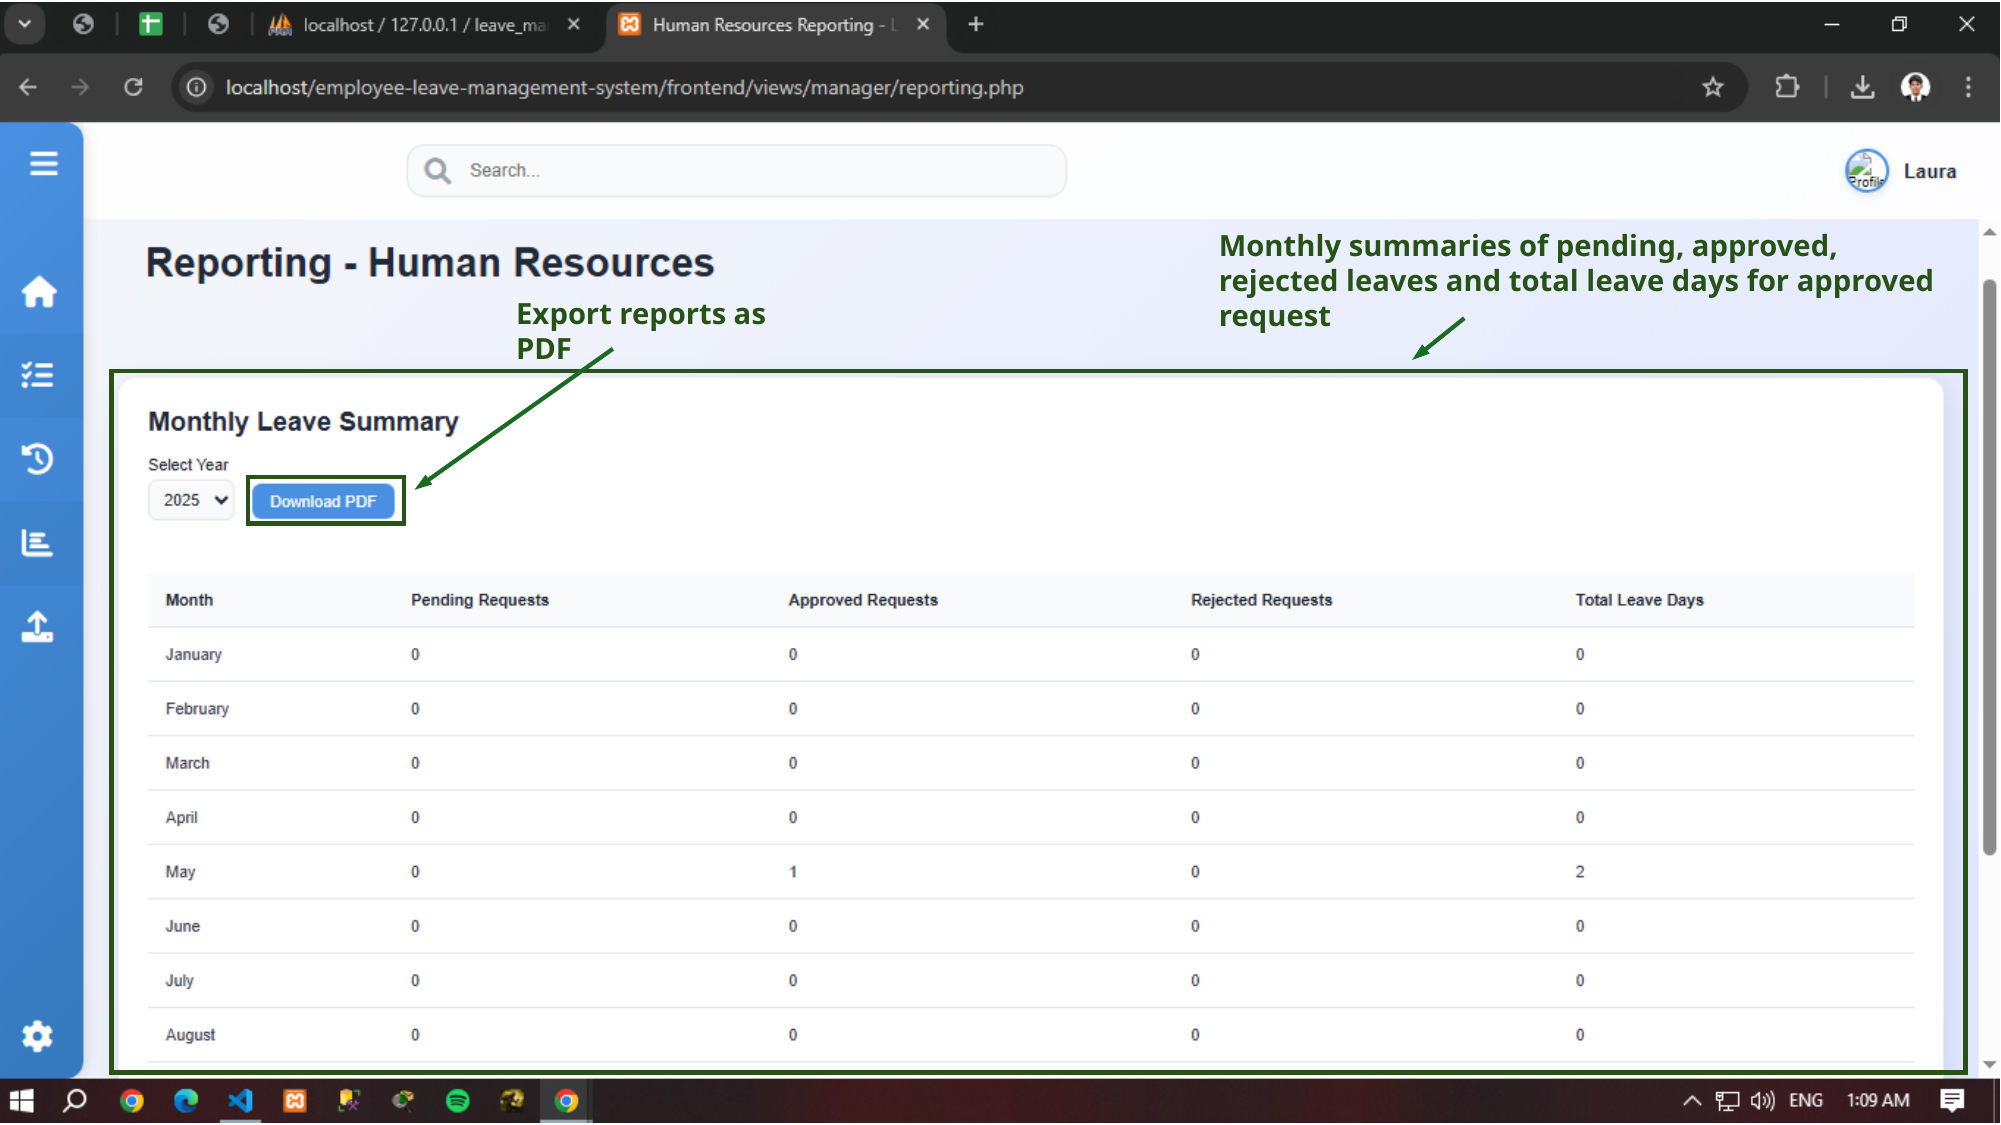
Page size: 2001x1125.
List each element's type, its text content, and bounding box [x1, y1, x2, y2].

picture [0, 2, 2000, 1123]
text_box Monthly summaries of pending, approved, rejected leaves and total leave days for approved request [1203, 219, 1966, 306]
text_box Export reports as PDF [501, 288, 834, 339]
